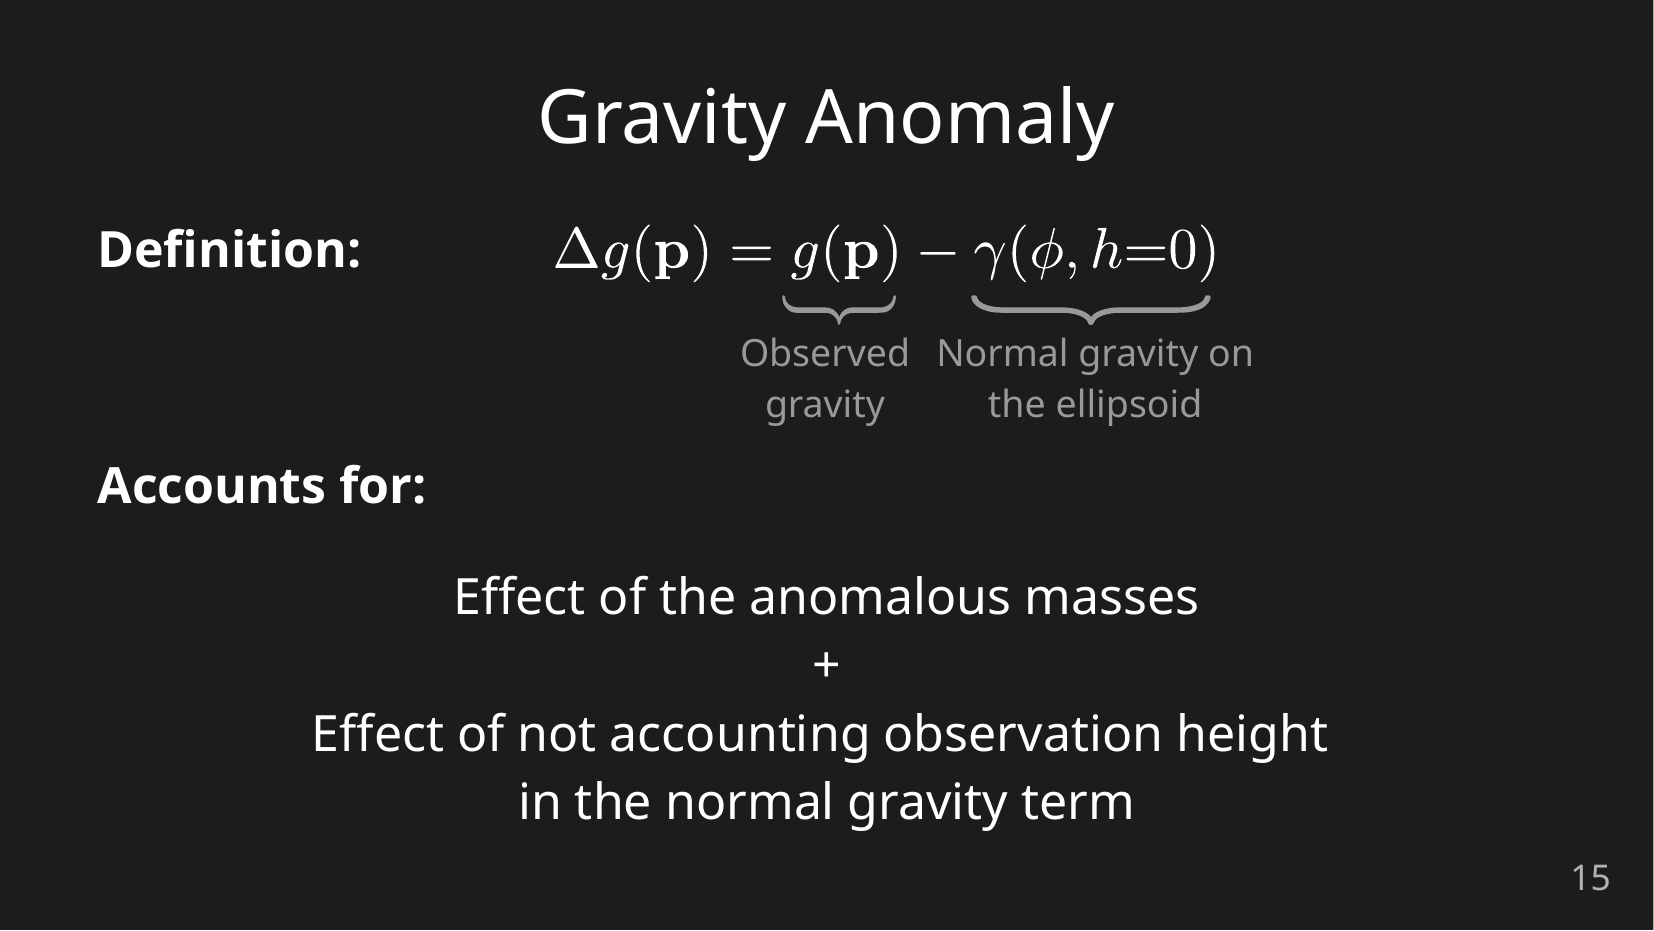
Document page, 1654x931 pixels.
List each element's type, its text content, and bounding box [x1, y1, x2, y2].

text_box Definition: [82, 206, 532, 310]
text_box [825, 224, 840, 283]
text_box [1170, 229, 1196, 270]
text_box [974, 242, 1006, 281]
text_box [844, 241, 878, 280]
title Gravity Anomaly [82, 37, 1571, 193]
text_box [636, 224, 650, 283]
text_box [693, 224, 708, 283]
text_box [601, 242, 629, 280]
text_box [655, 241, 689, 280]
text_box [1032, 227, 1063, 280]
text_box Normal gravity on the ellipsoid [920, 318, 1270, 443]
text_box [732, 257, 771, 261]
text_box Effect of the anomalous masses + Effect of not accounting observation height in the normal gravity term [82, 525, 1571, 870]
text_box [732, 246, 771, 250]
text_box [1126, 246, 1166, 250]
text_box [791, 242, 818, 280]
text_box <number> [1409, 845, 1626, 916]
text_box Observed gravity [702, 318, 920, 426]
text_box Accounts for: [82, 442, 532, 525]
text_box [1092, 227, 1122, 269]
text_box [1068, 261, 1076, 280]
text_box [555, 226, 598, 268]
text_box [782, 295, 896, 318]
text_box [971, 295, 1211, 318]
text_box [1126, 257, 1166, 261]
text_box [883, 224, 897, 283]
text_box [1012, 224, 1027, 283]
text_box [1200, 224, 1215, 283]
